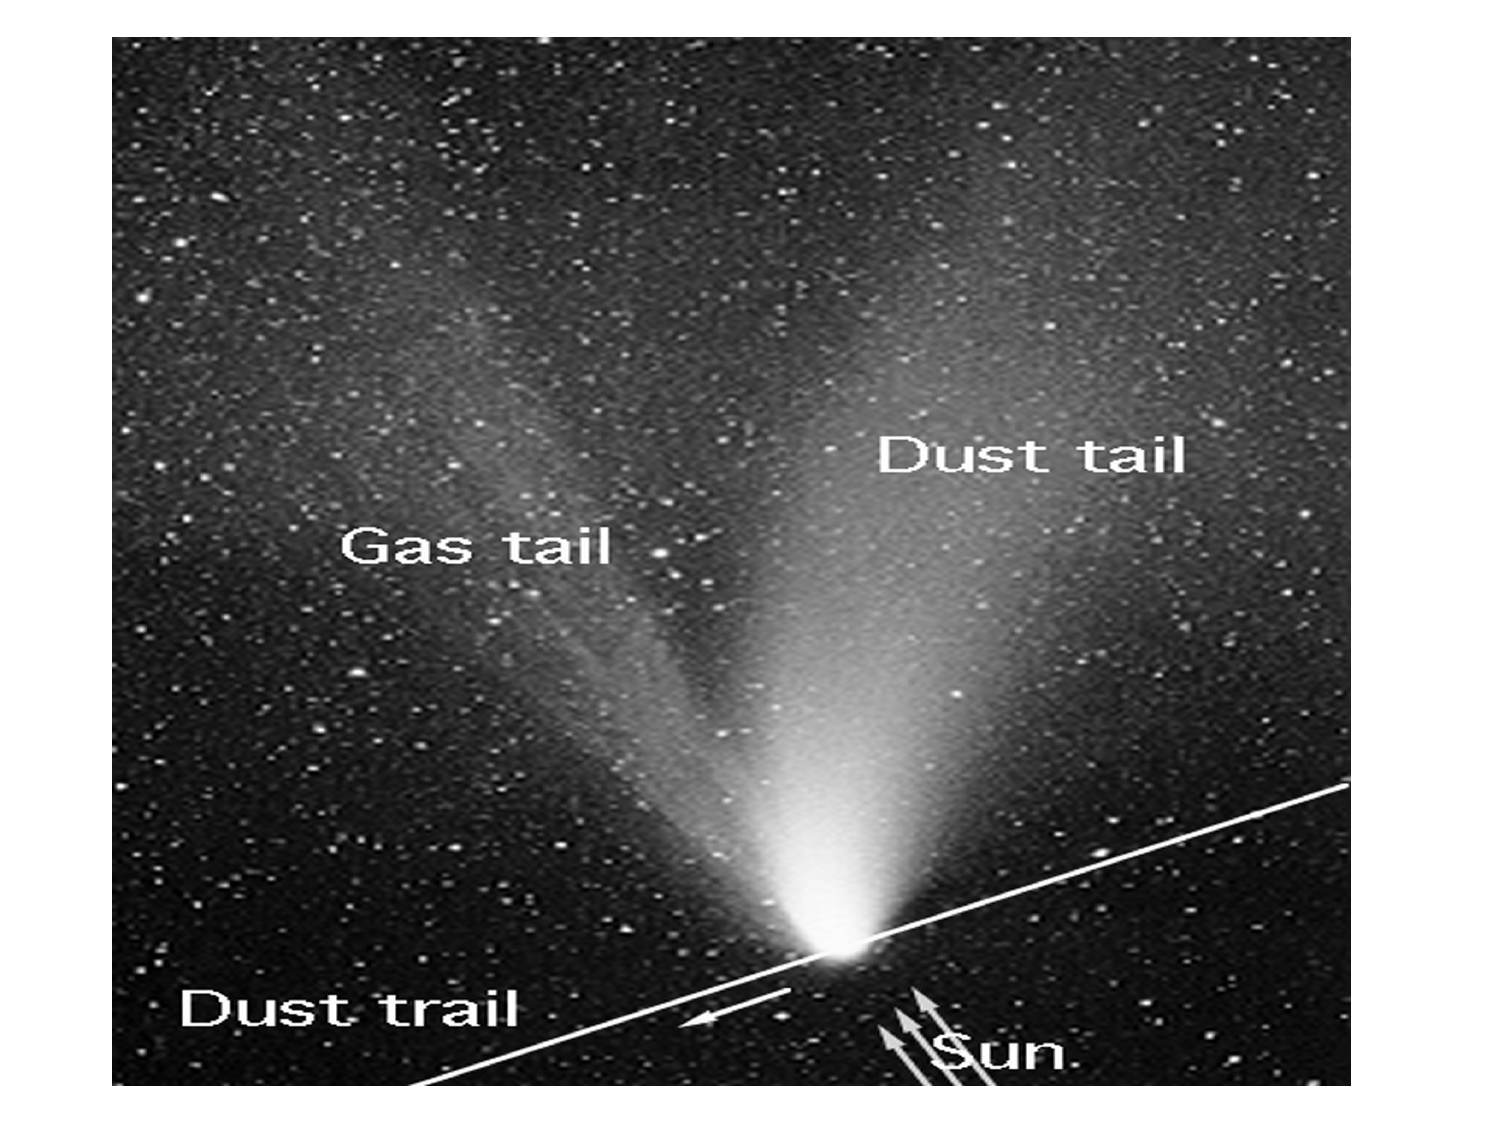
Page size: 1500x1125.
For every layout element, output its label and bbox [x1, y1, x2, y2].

picture [112, 37, 1351, 1087]
